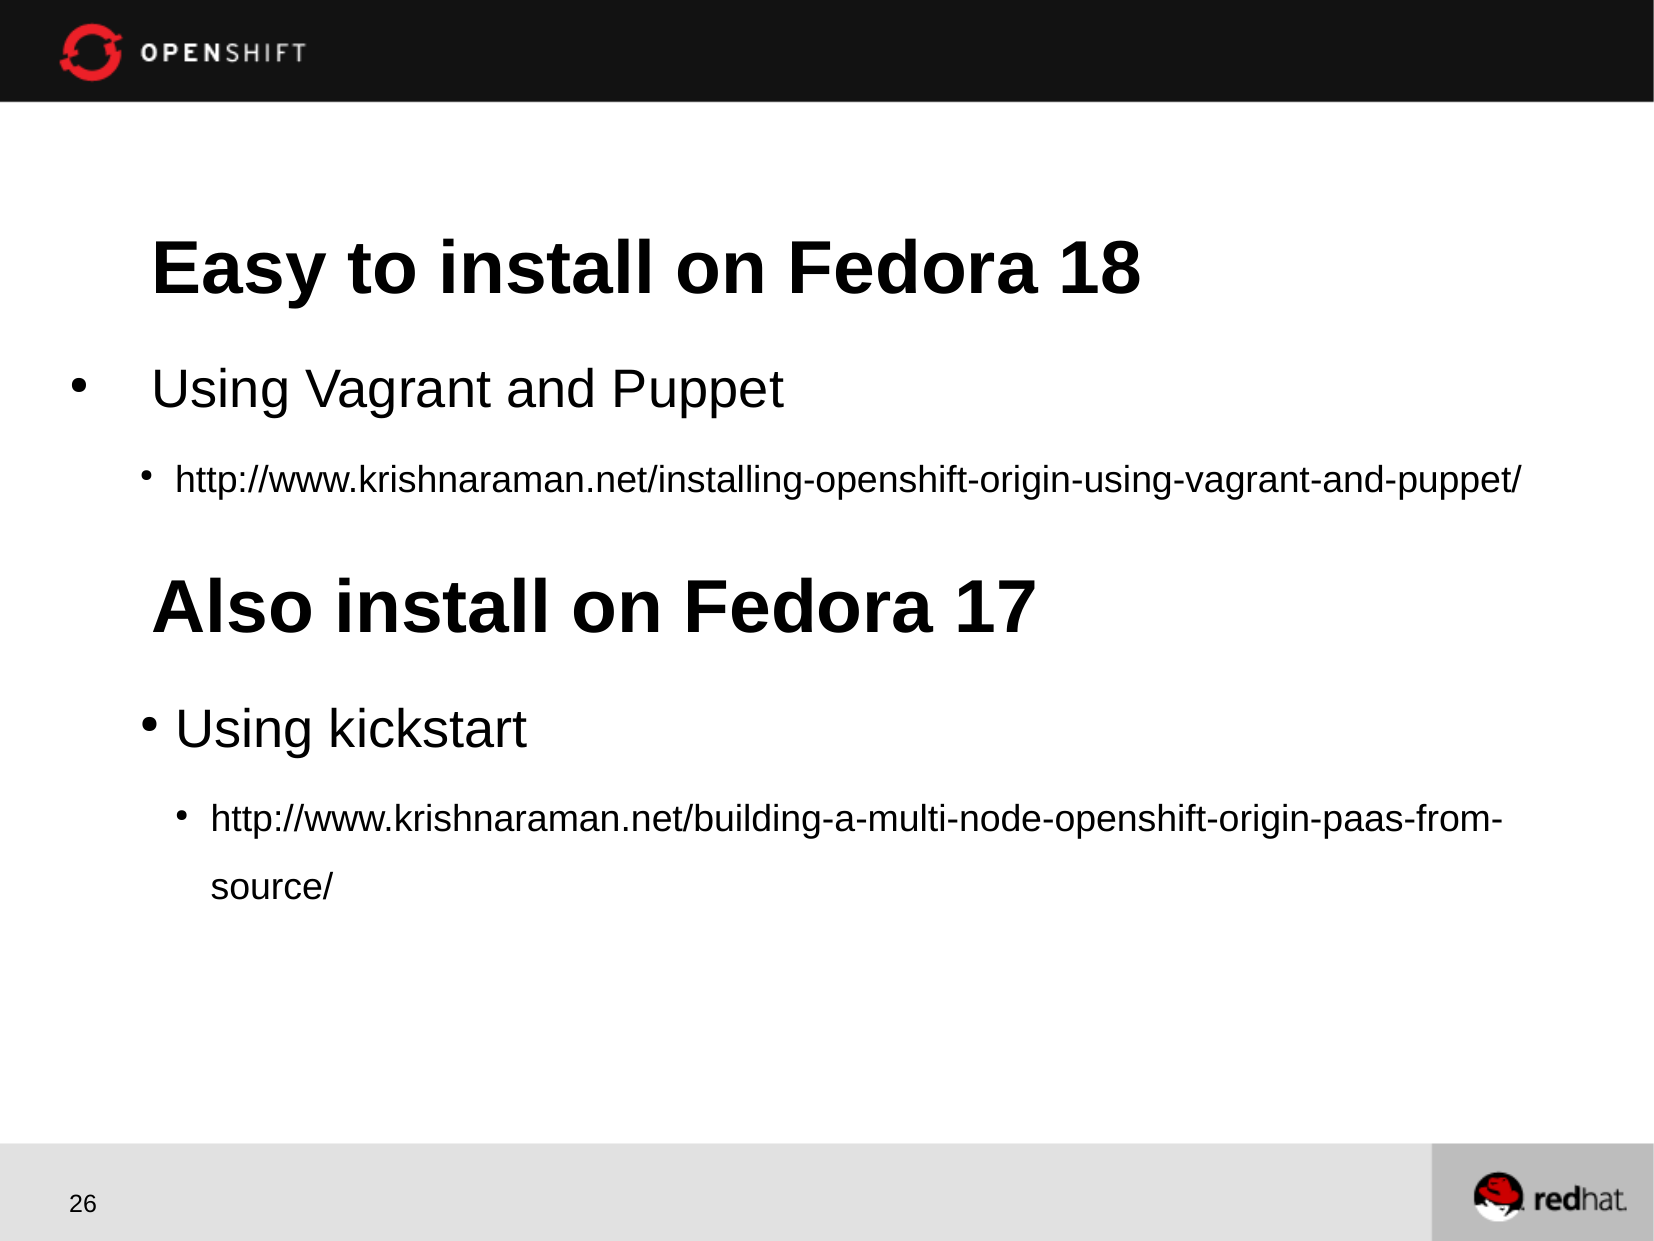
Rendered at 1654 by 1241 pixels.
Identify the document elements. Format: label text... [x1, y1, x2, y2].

text_box Easy to install on Fedora 18 Using Vagrant and Puppet http://www.krishnaraman.net/installing-openshift-origin-using-vagrant-and-puppet/ Also install on Fedora 17 Using kickstart http://www.krishnaraman.net/building-a-multi-node-openshift-origin-paas-from-source/ [52, 164, 1591, 958]
picture [0, 0, 1654, 1241]
